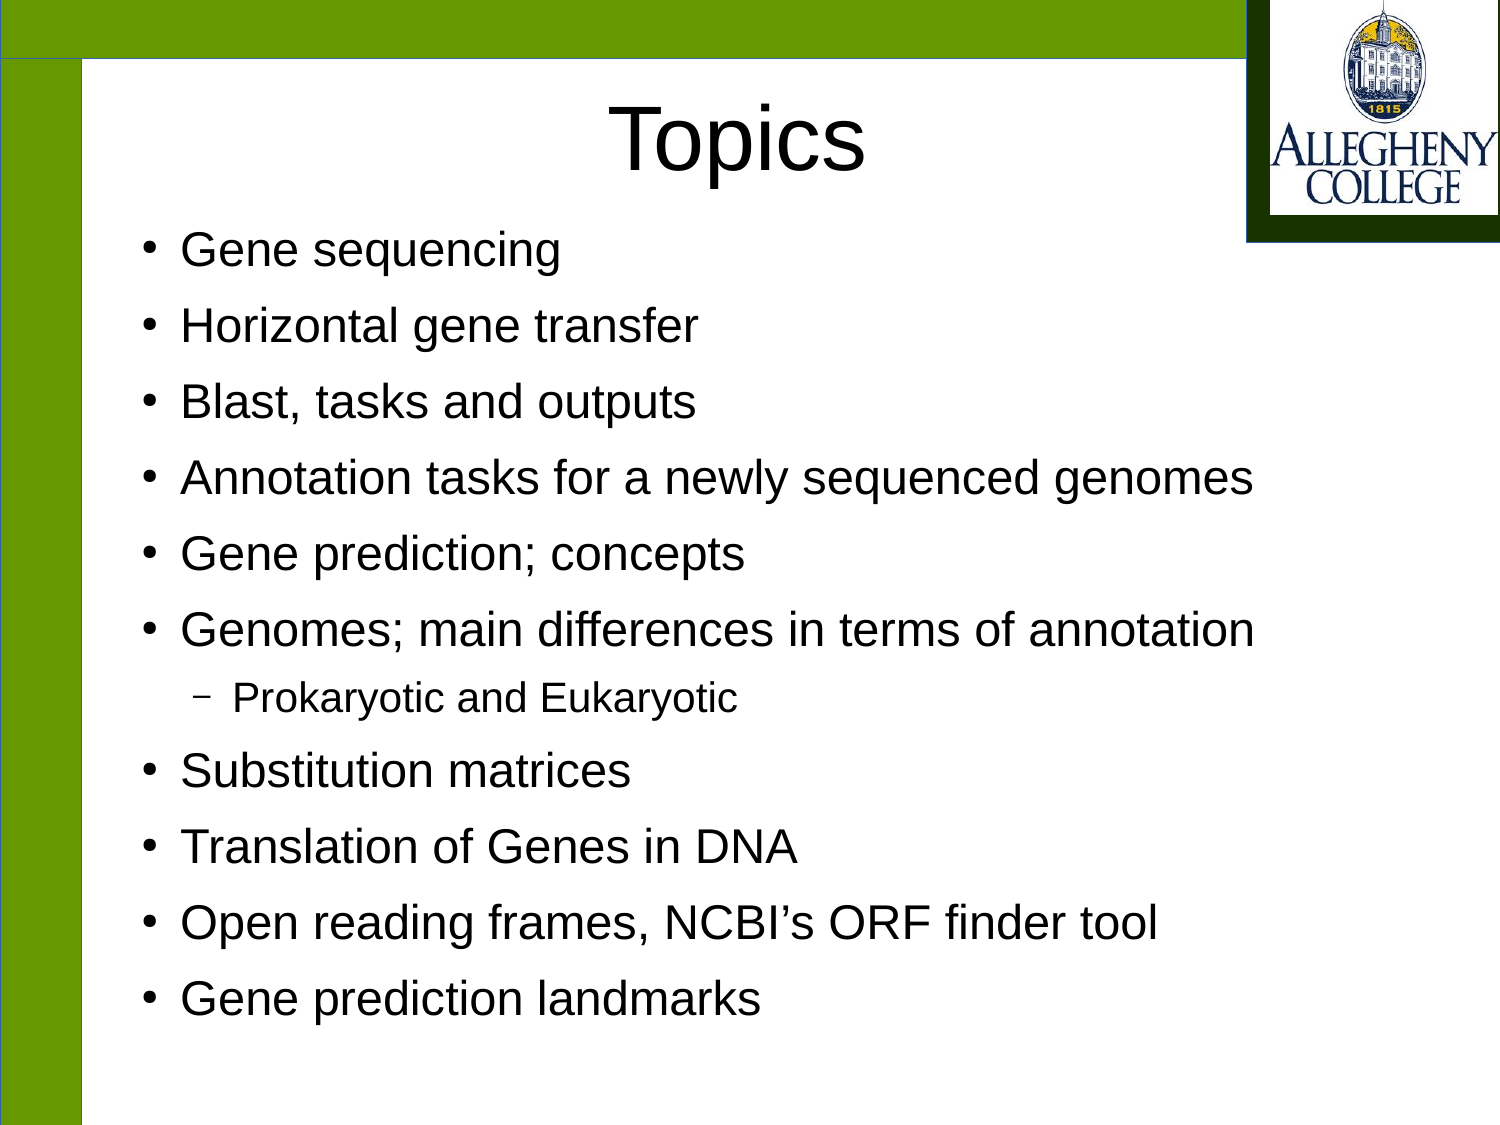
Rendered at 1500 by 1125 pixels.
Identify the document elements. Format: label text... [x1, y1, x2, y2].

list Gene sequencing Horizontal gene transfer Blast, tasks and outputs Annotation tasks for a newly sequenced genomes Gene prediction; concepts Genomes; main differences in terms of annotation Prokaryotic and Eukaryotic Substitution matrices Translation of Genes in DNA Open reading frames, NCBI’s ORF finder tool Gene prediction landmarks [128, 221, 1479, 1034]
title Topics [101, 59, 1246, 233]
picture [1270, 0, 1498, 216]
text_box [0, 0, 1500, 1125]
